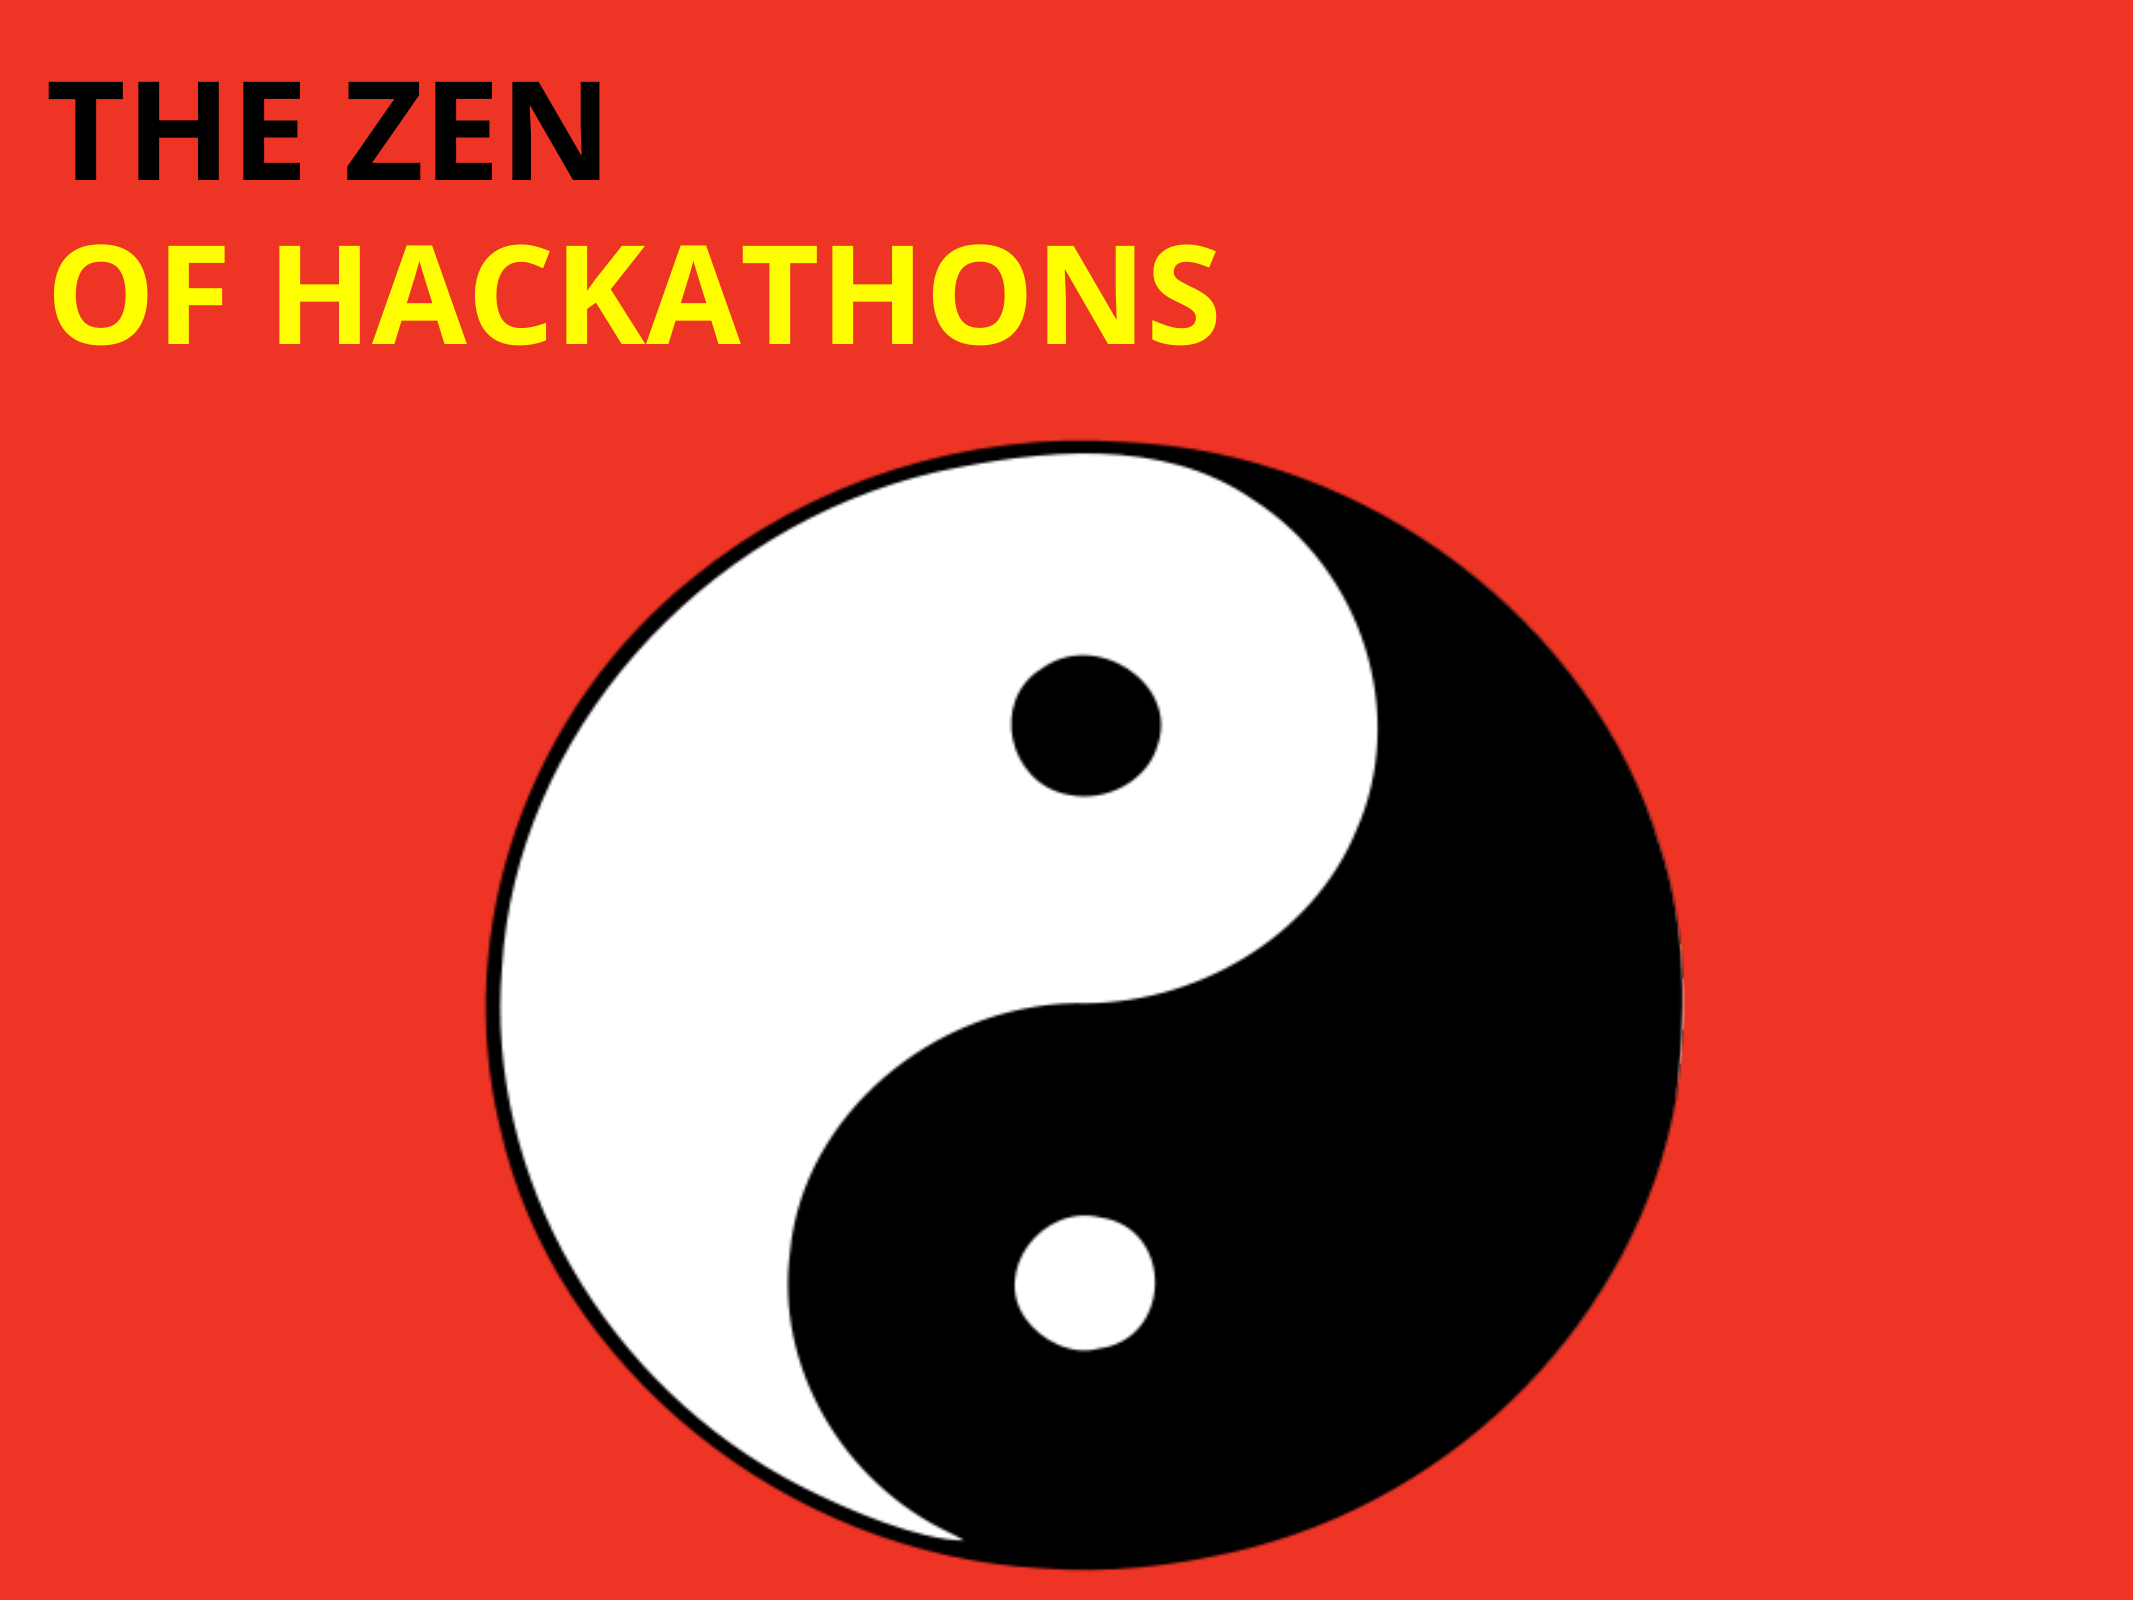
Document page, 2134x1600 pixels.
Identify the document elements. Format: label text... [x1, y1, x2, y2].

picture [482, 437, 1689, 1576]
text_box THE ZEN OF HACKATHONS [37, 42, 2129, 488]
